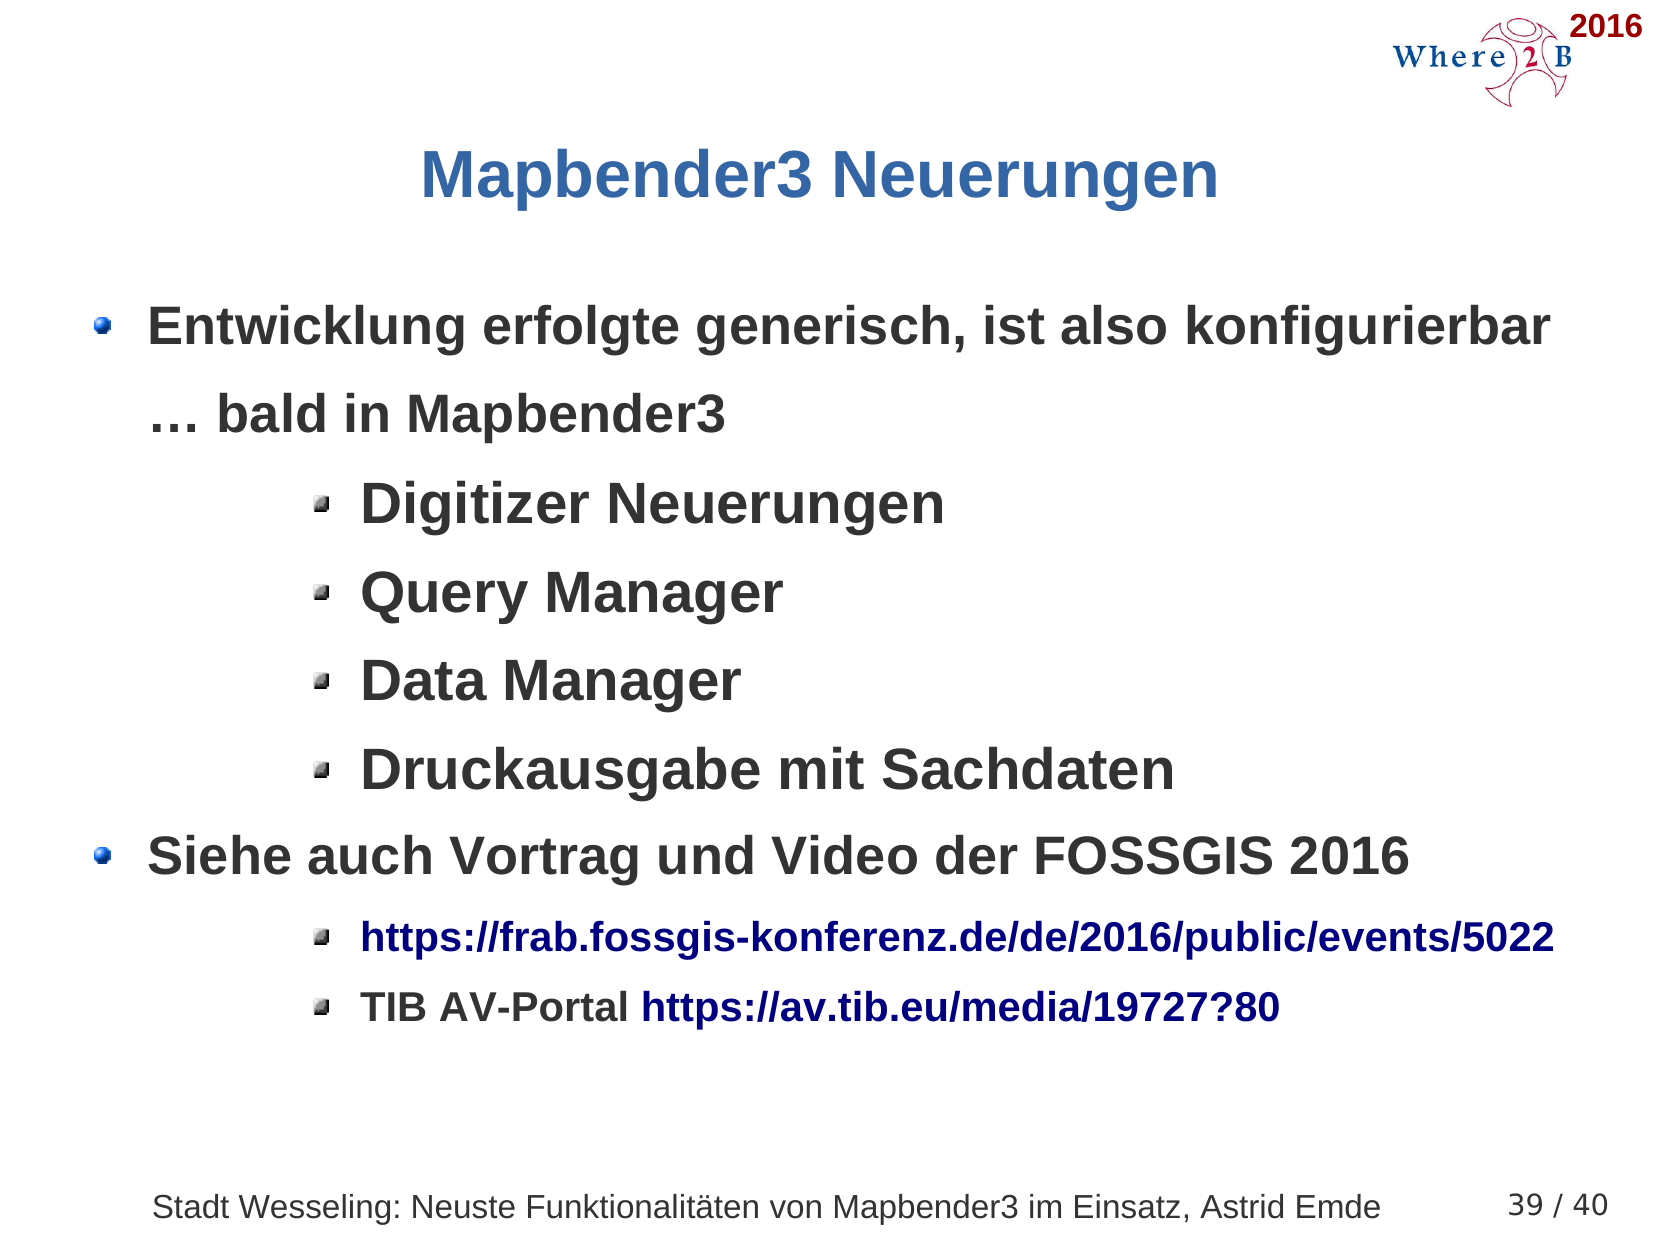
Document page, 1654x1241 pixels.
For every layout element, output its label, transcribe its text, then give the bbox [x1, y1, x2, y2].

picture [1393, 18, 1571, 107]
title Mapbender3 Neuerungen [76, 100, 1565, 249]
list Entwicklung erfolgte generisch, ist also konfigurierbar … bald in Mapbender3 Digitizer Neuerungen Query Manager Data Manager Druckausgabe mit Sachdaten Siehe auch Vortrag und Video der FOSSGIS 2016 https://frab.fossgis-konferenz.de/de/2016/public/events/5022 TIB AV-Portal https://av.tib.eu/media/19727?80 [76, 295, 1565, 1241]
